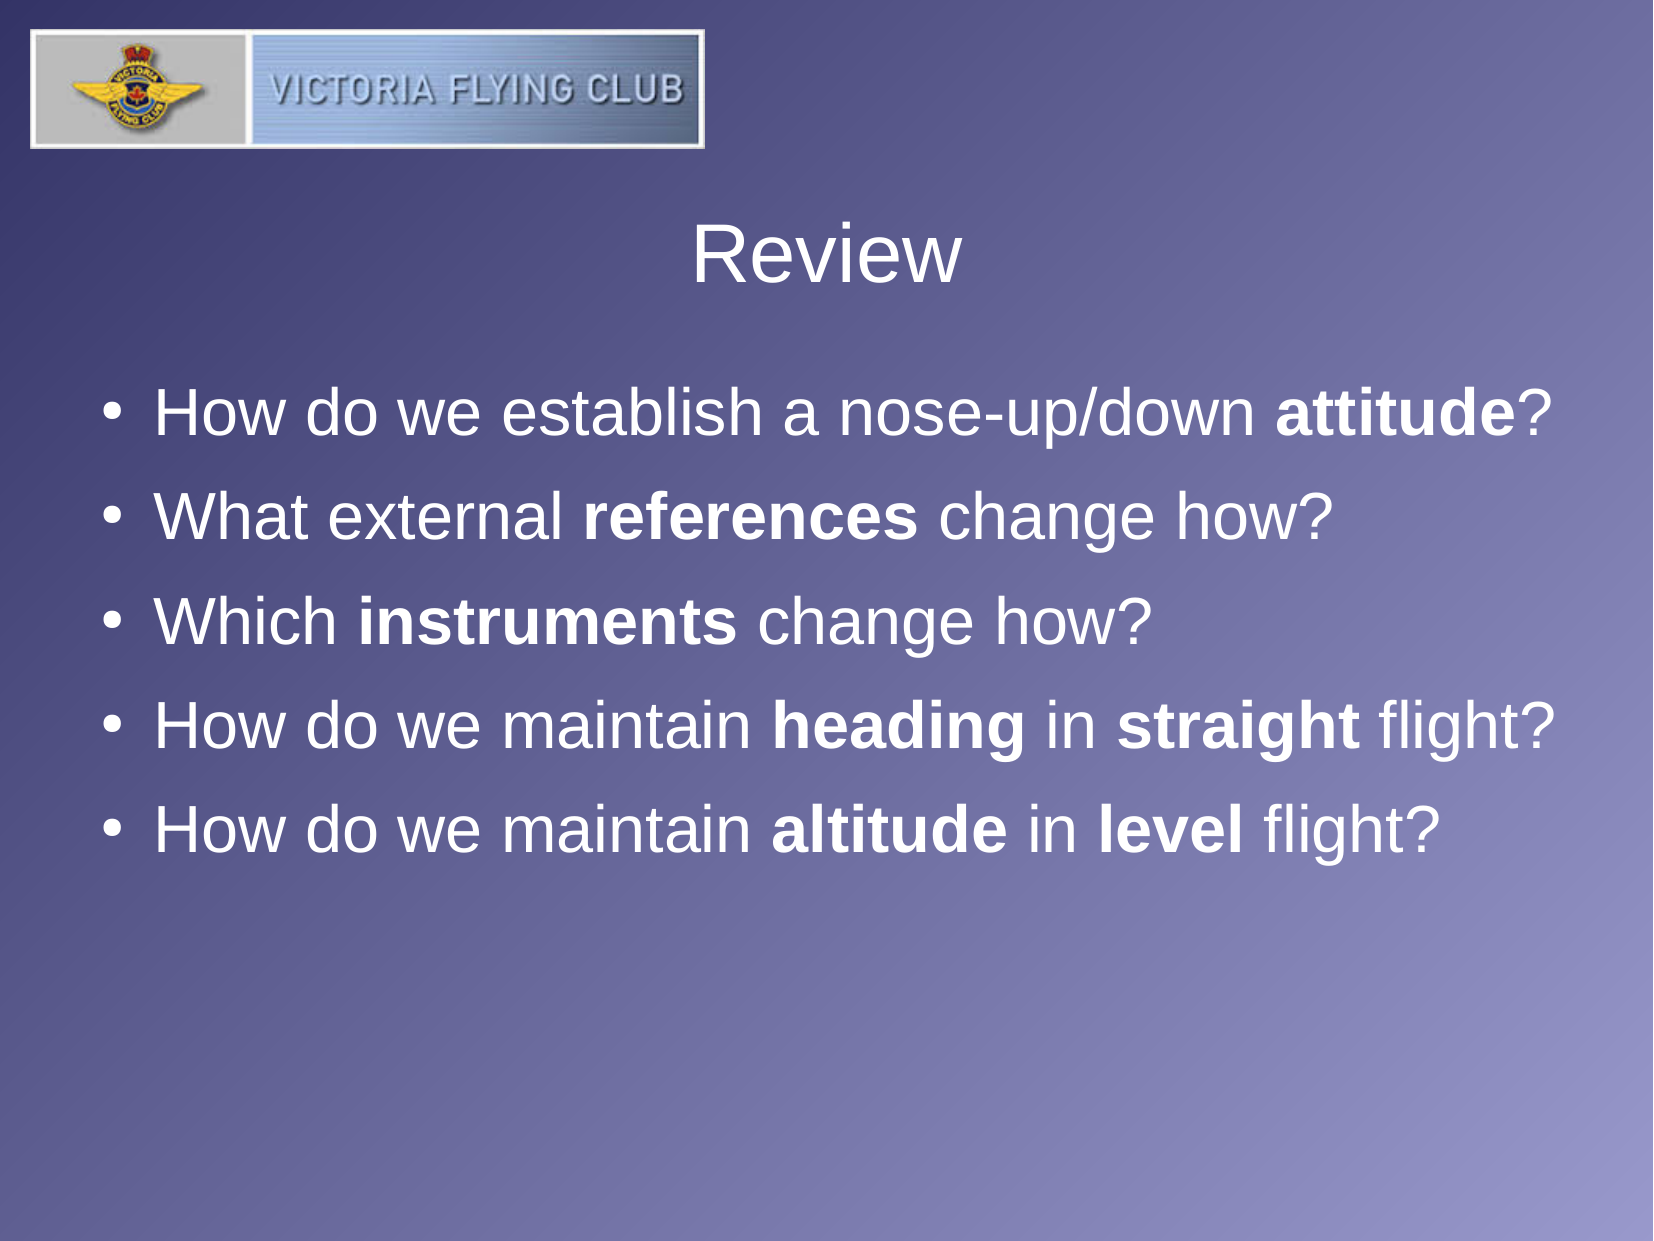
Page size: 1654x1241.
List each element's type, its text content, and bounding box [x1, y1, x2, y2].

picture [30, 29, 705, 149]
list How do we establish a nose-up/down attitude? What external references change how? Which instruments change how? How do we maintain heading in straight flight? How do we maintain altitude in level flight? [82, 375, 1571, 1095]
title Review [82, 150, 1571, 358]
